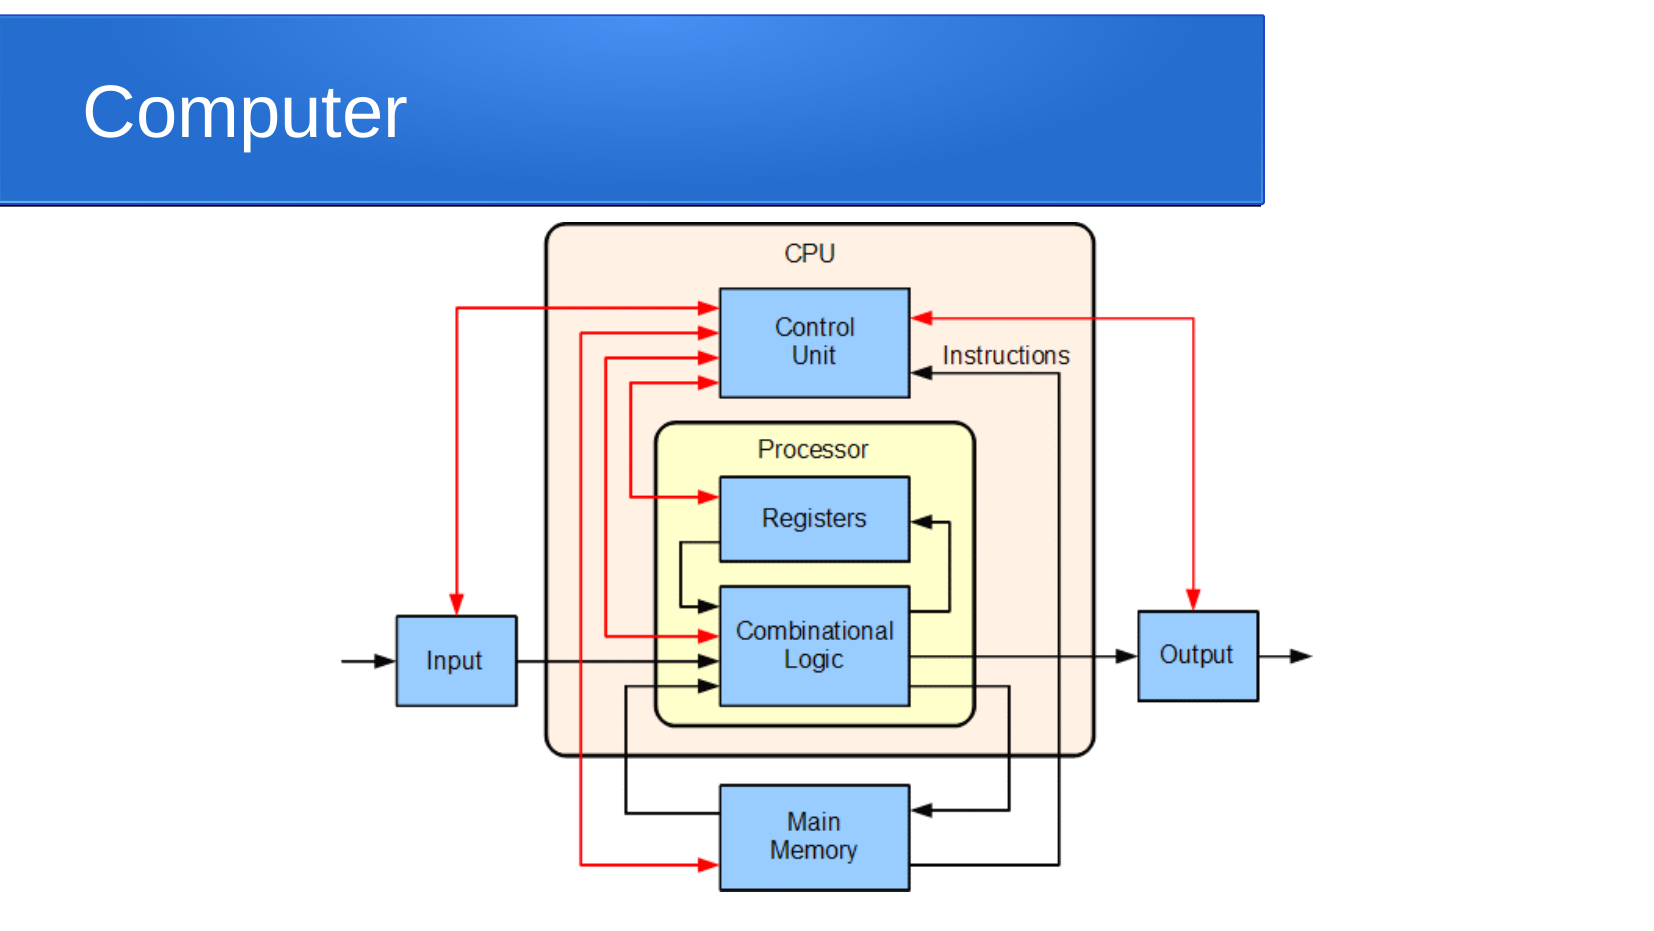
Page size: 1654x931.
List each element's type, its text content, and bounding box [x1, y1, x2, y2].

picture [340, 222, 1313, 892]
title Computer [82, 35, 1235, 189]
